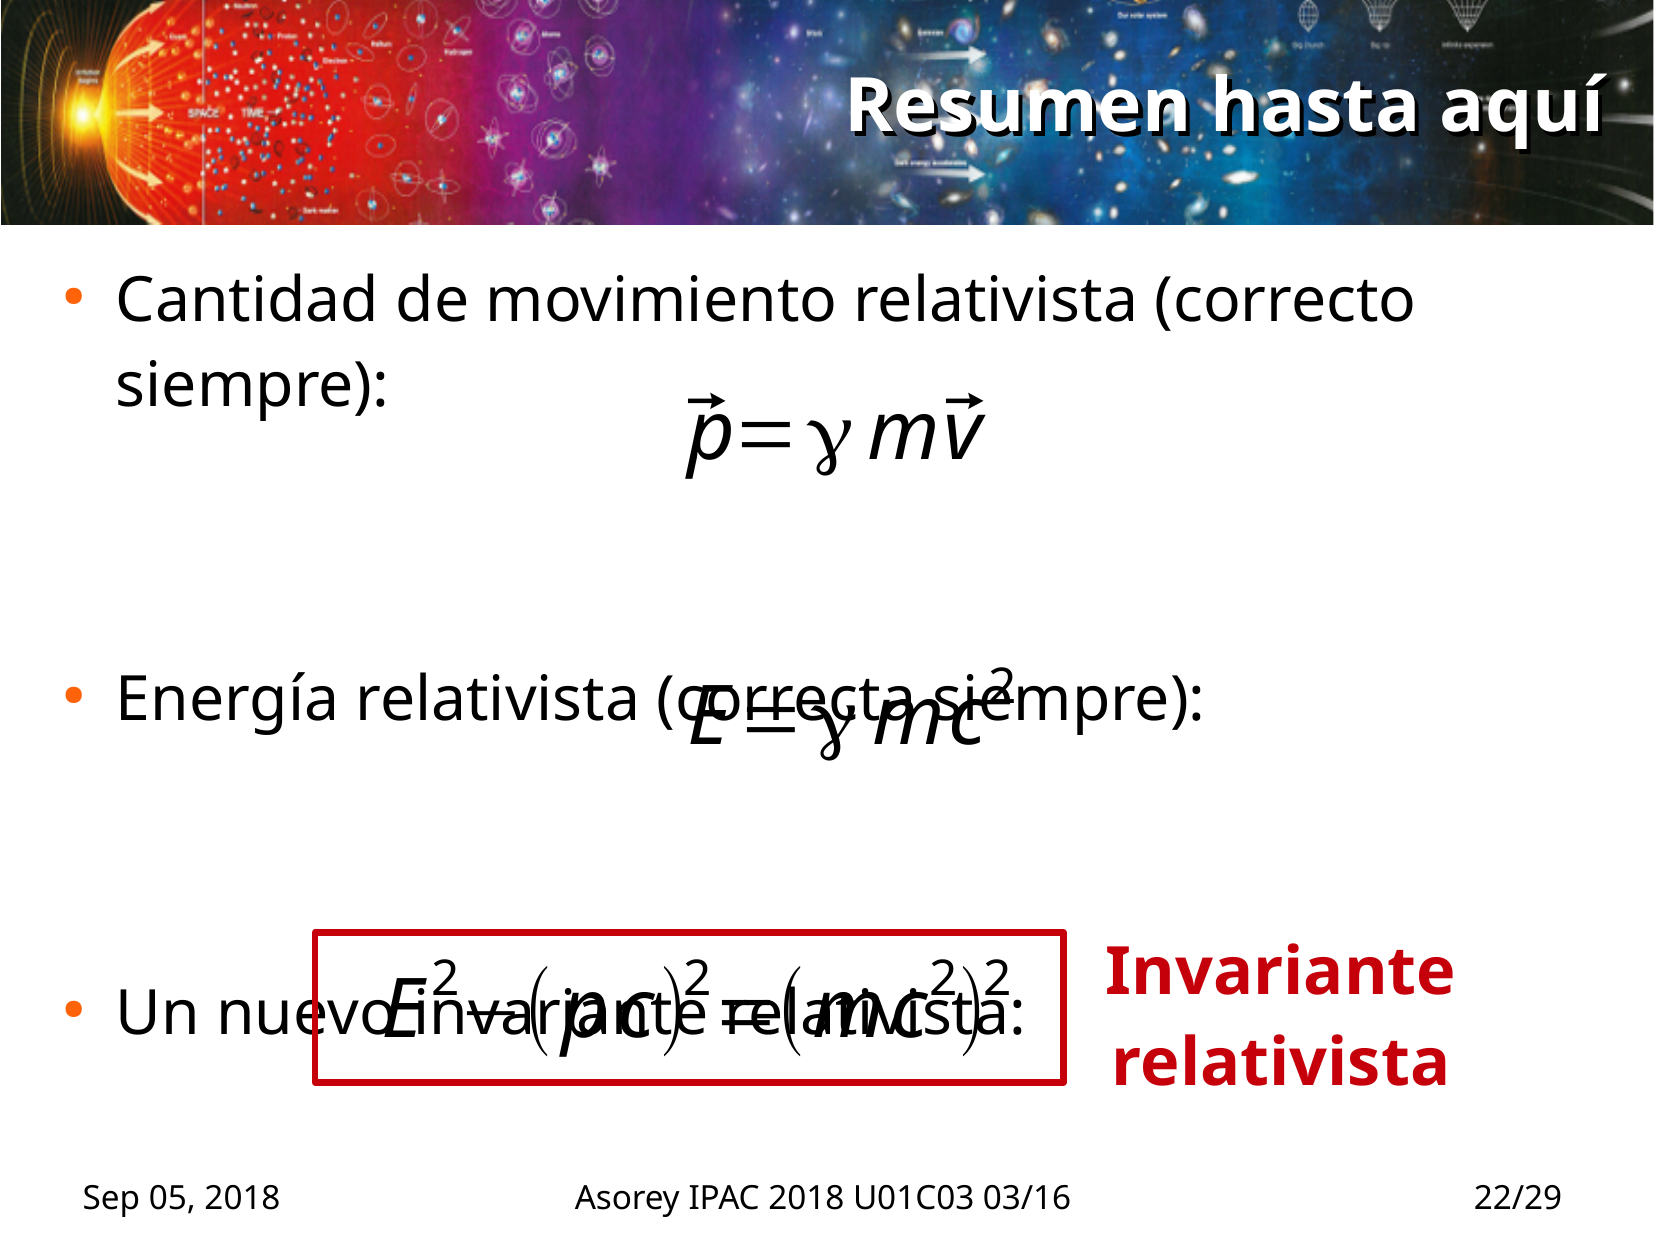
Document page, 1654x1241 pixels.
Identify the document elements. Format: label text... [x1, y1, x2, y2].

picture [1, 0, 1654, 225]
text_box Invariante relativista [1018, 932, 1544, 1096]
chart [675, 379, 994, 481]
chart [679, 655, 1021, 766]
title Resumen hasta aquí [45, 15, 1606, 191]
chart [373, 947, 1016, 1060]
list Cantidad de movimiento relativista (correcto siempre): Energía relativista (correcta siempre): Un nuevo invariante relativista: [45, 255, 1606, 1156]
